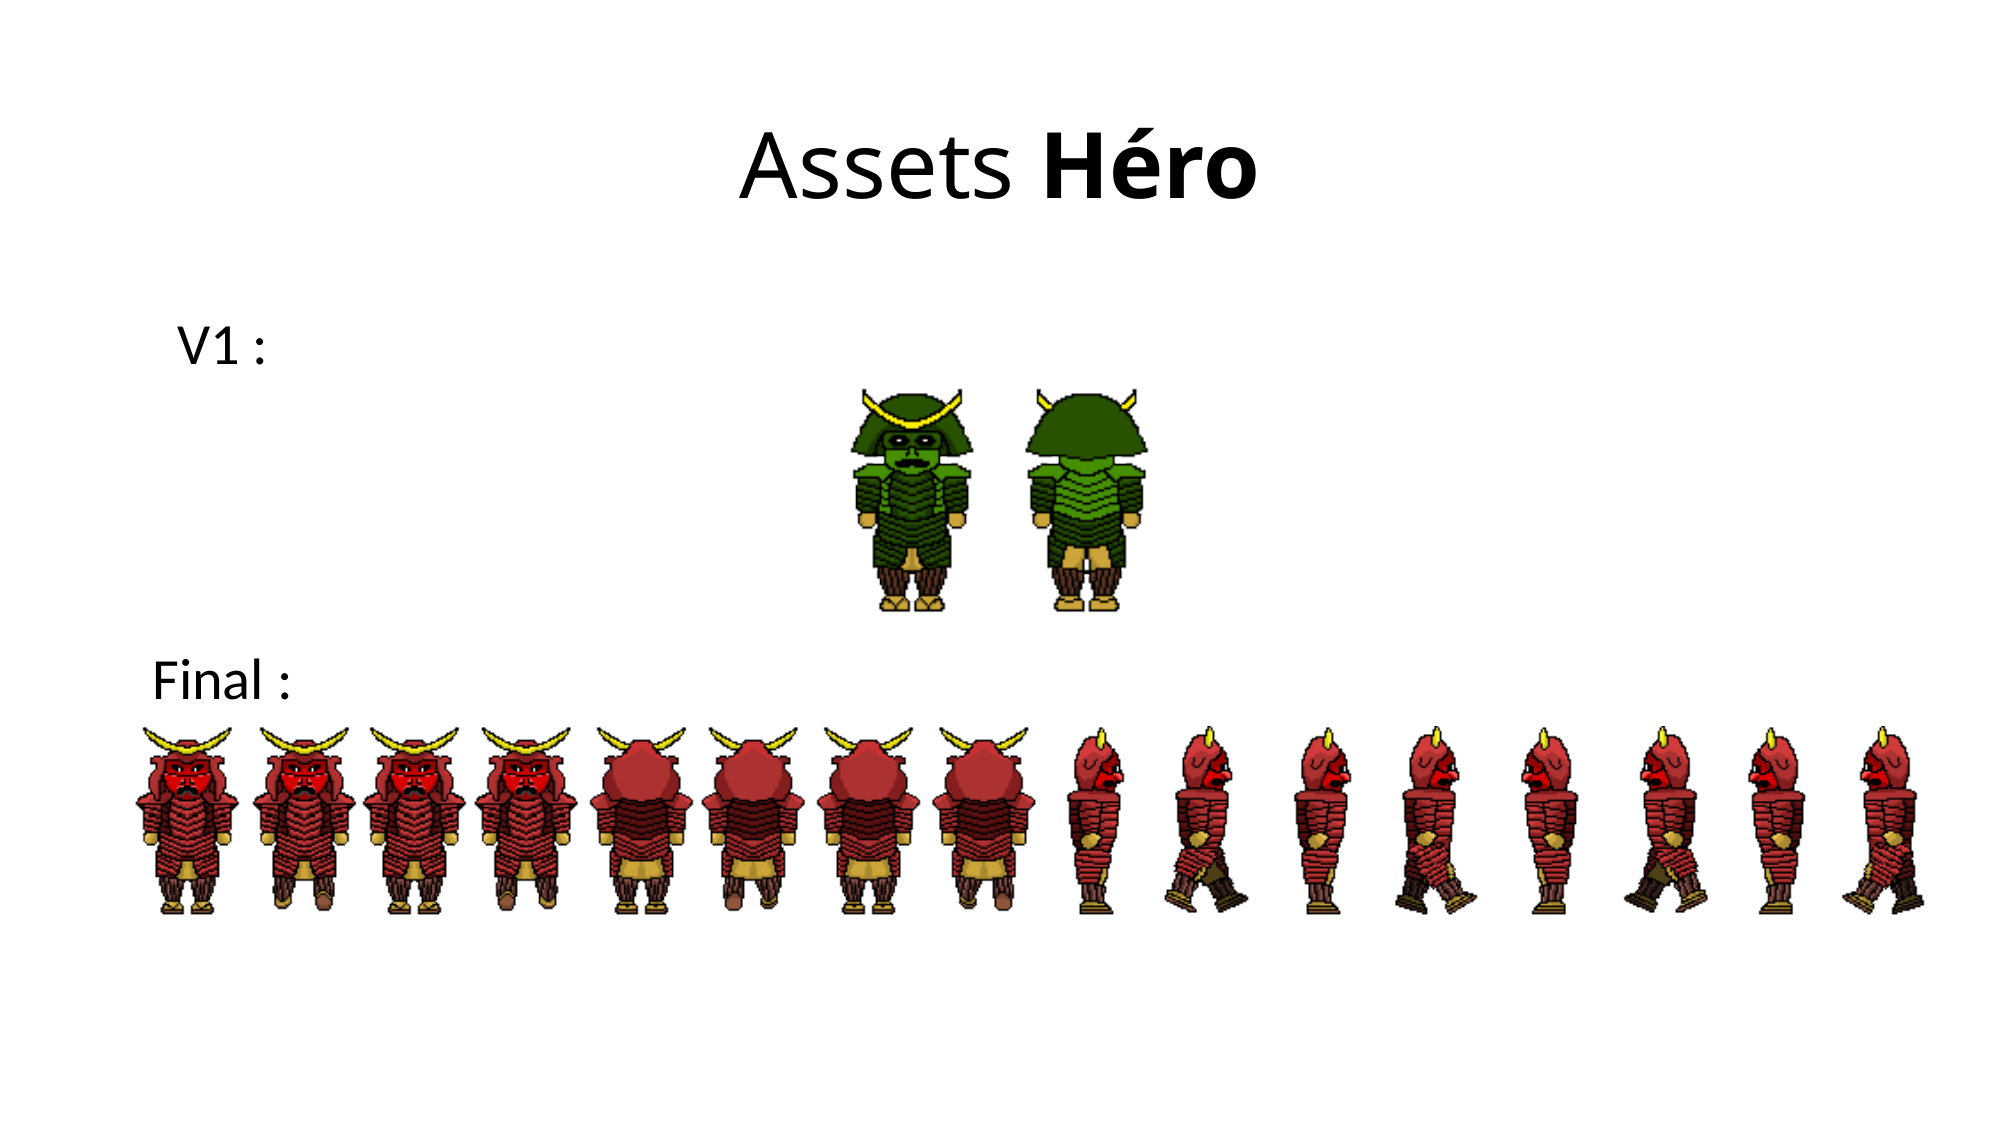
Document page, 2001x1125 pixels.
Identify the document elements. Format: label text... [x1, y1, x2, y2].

list V1 : Final : [137, 205, 1863, 726]
picture [808, 368, 1192, 647]
picture [131, 726, 2000, 920]
title Assets Héro [137, 59, 1863, 205]
